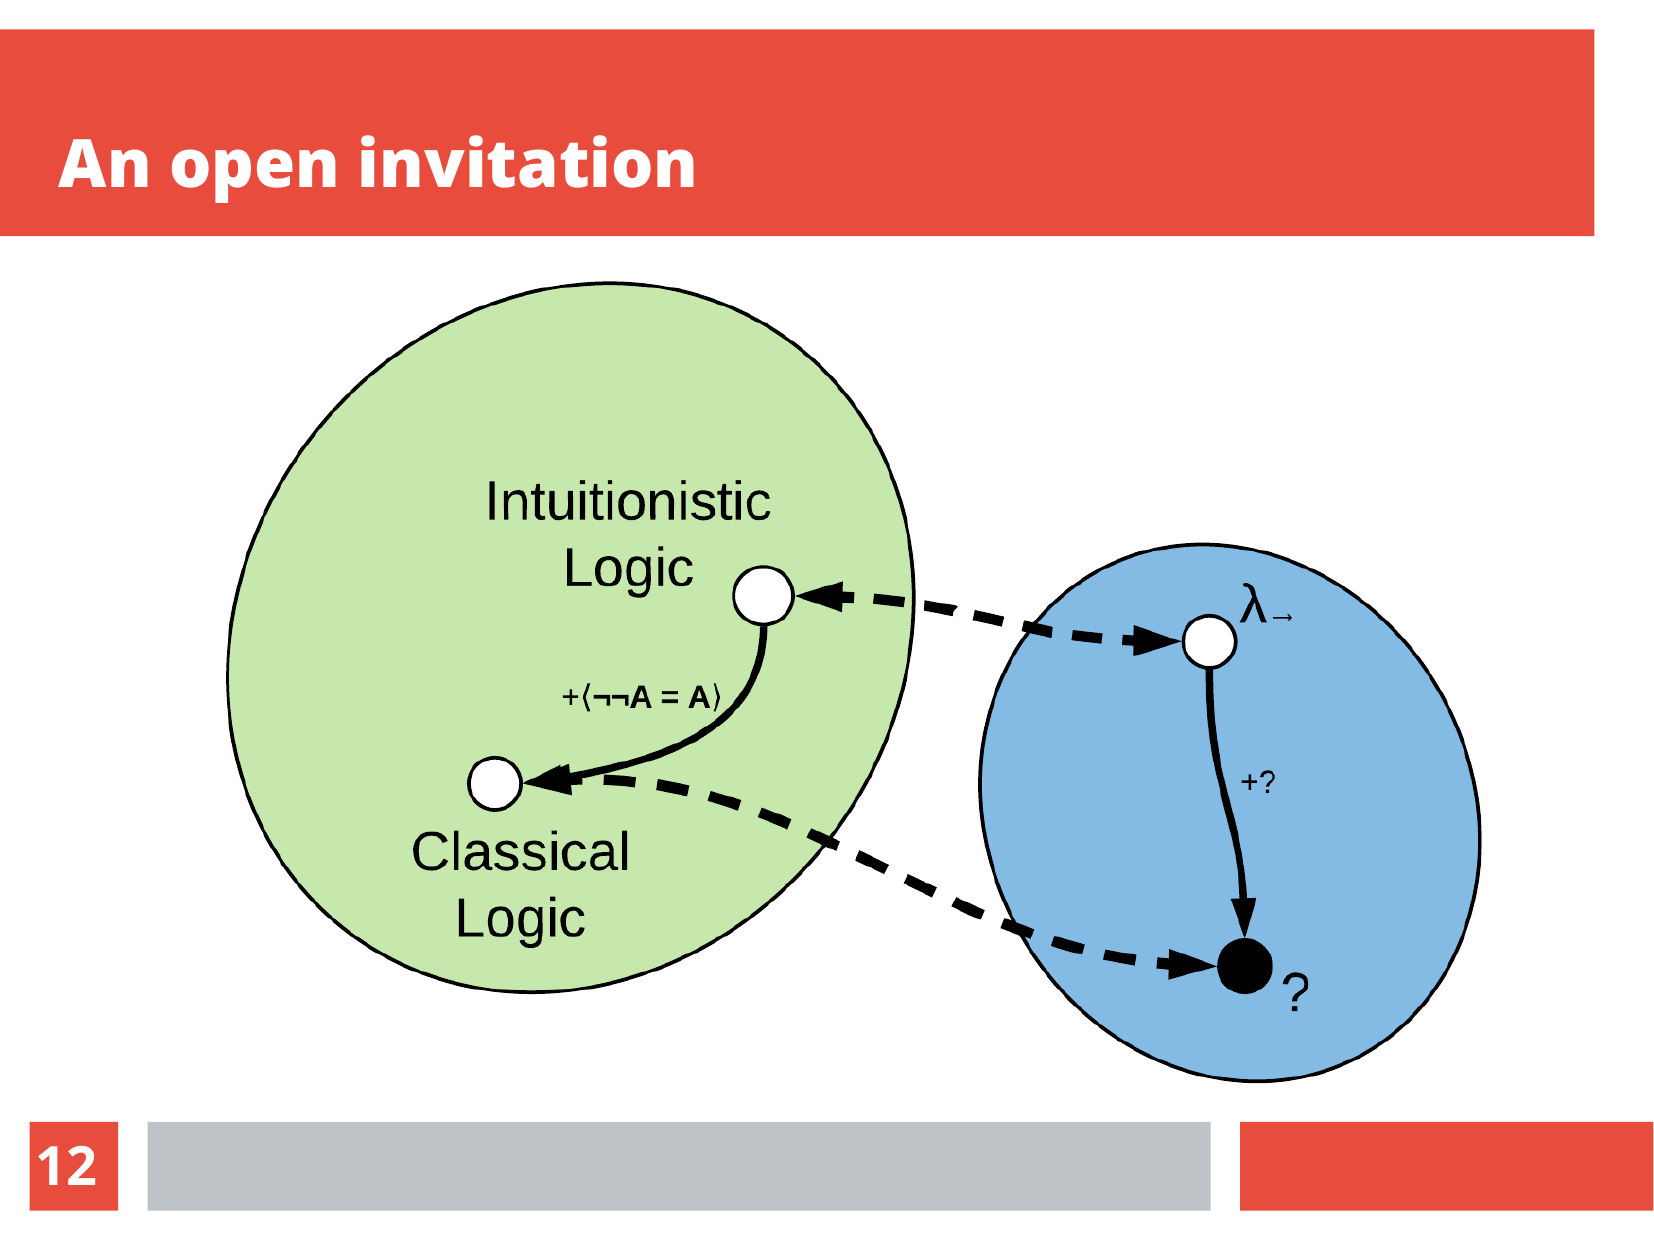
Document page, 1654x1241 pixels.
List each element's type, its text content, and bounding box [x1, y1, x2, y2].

picture [2, 60, 1654, 1241]
text_box 12 [20, 1119, 254, 1210]
